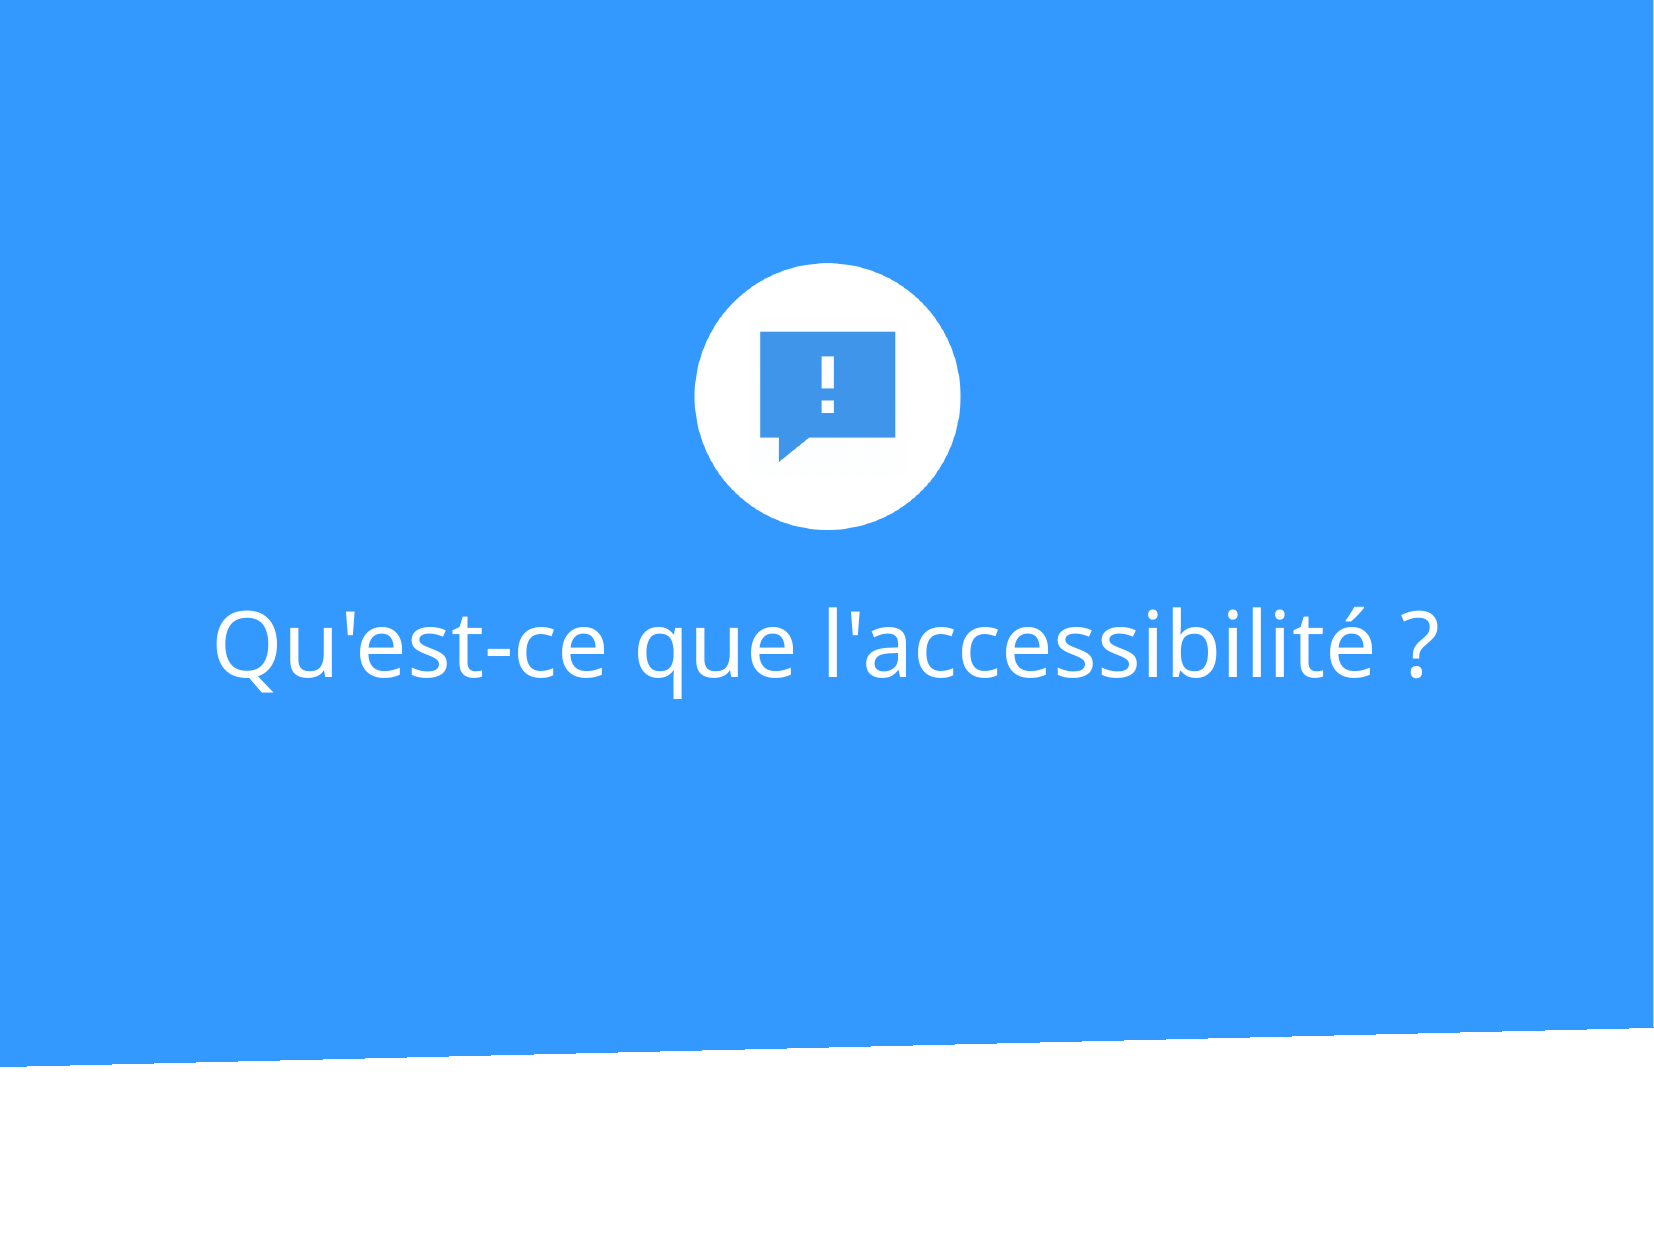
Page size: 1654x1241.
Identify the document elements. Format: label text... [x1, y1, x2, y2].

picture [679, 259, 975, 533]
text_box [0, 0, 1654, 1067]
text_box Qu'est-ce que l'accessibilité ? [82, 49, 1571, 1109]
